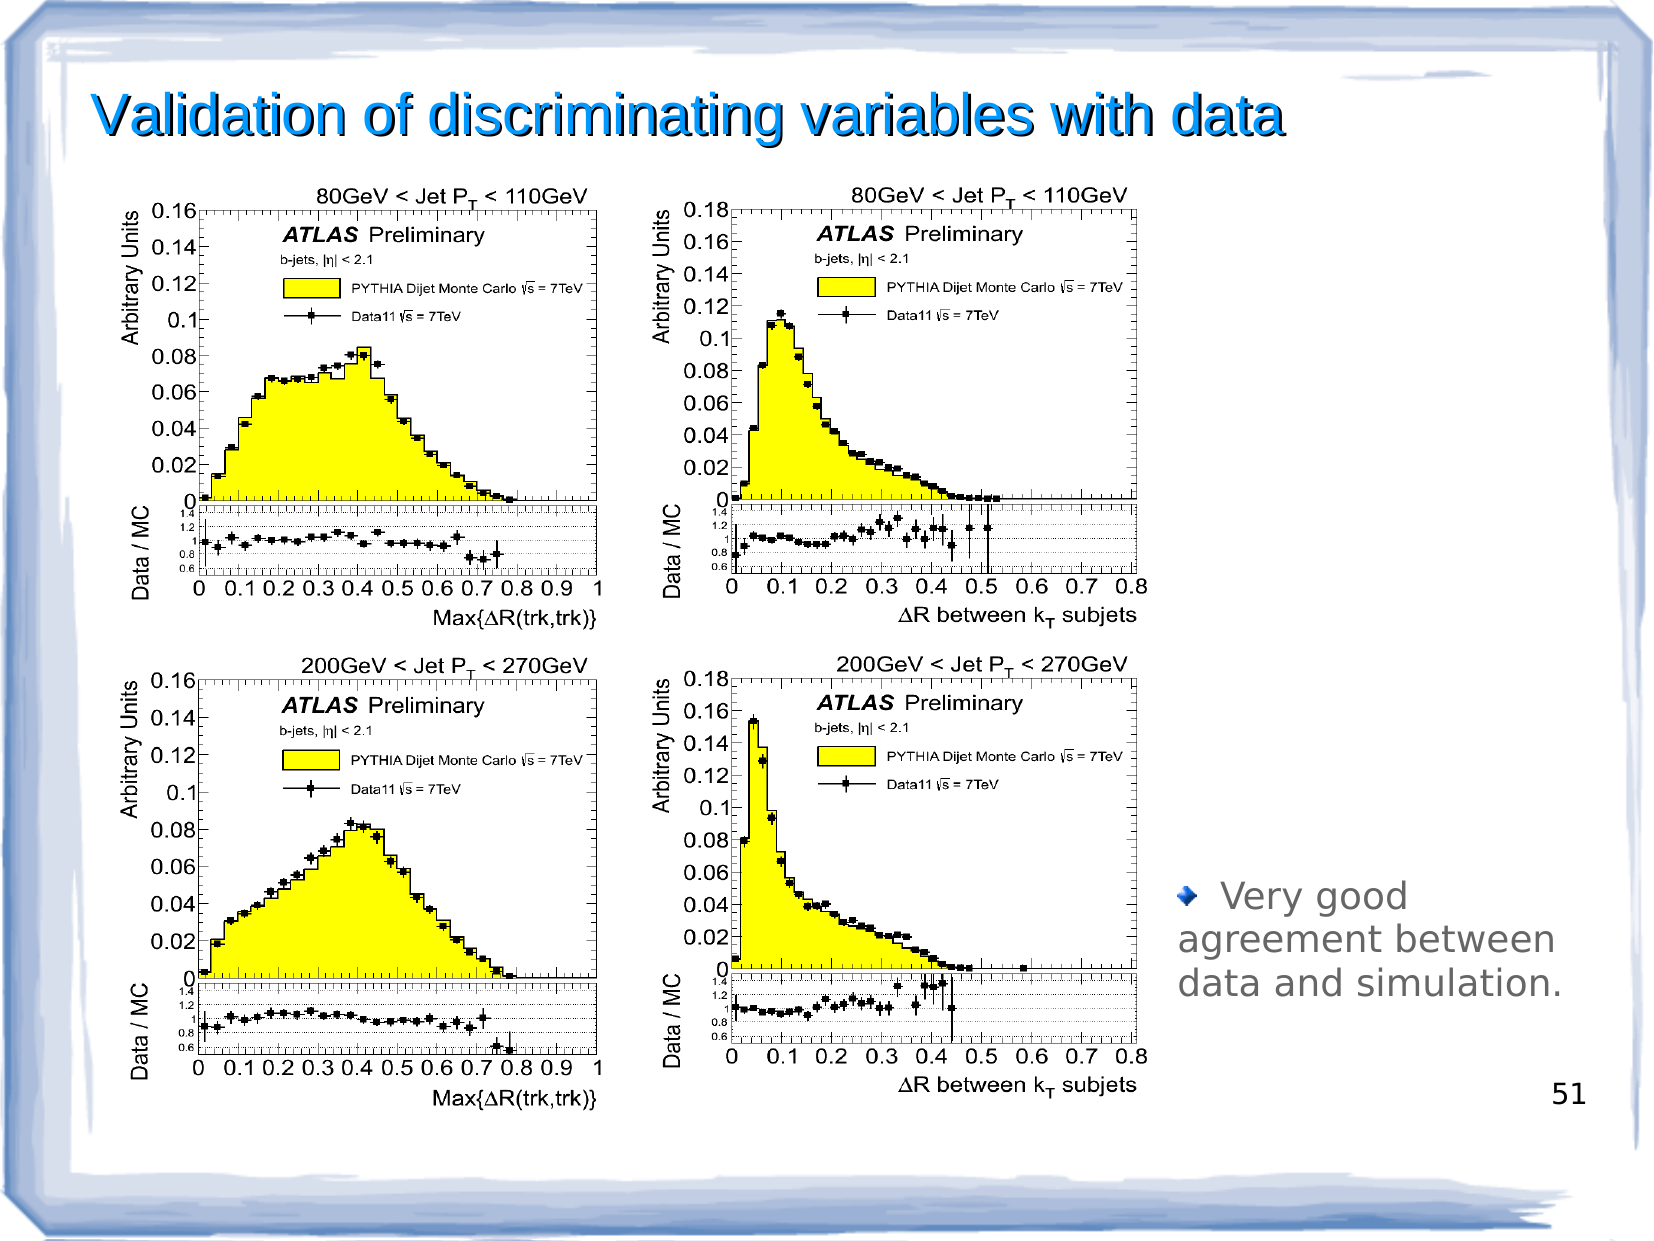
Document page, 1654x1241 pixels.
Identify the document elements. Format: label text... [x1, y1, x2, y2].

picture [0, 0, 1654, 1241]
title Validation of discriminating variables with data [90, 43, 1554, 185]
text_box Very good agreement between data and simulation. [1162, 867, 1613, 1013]
